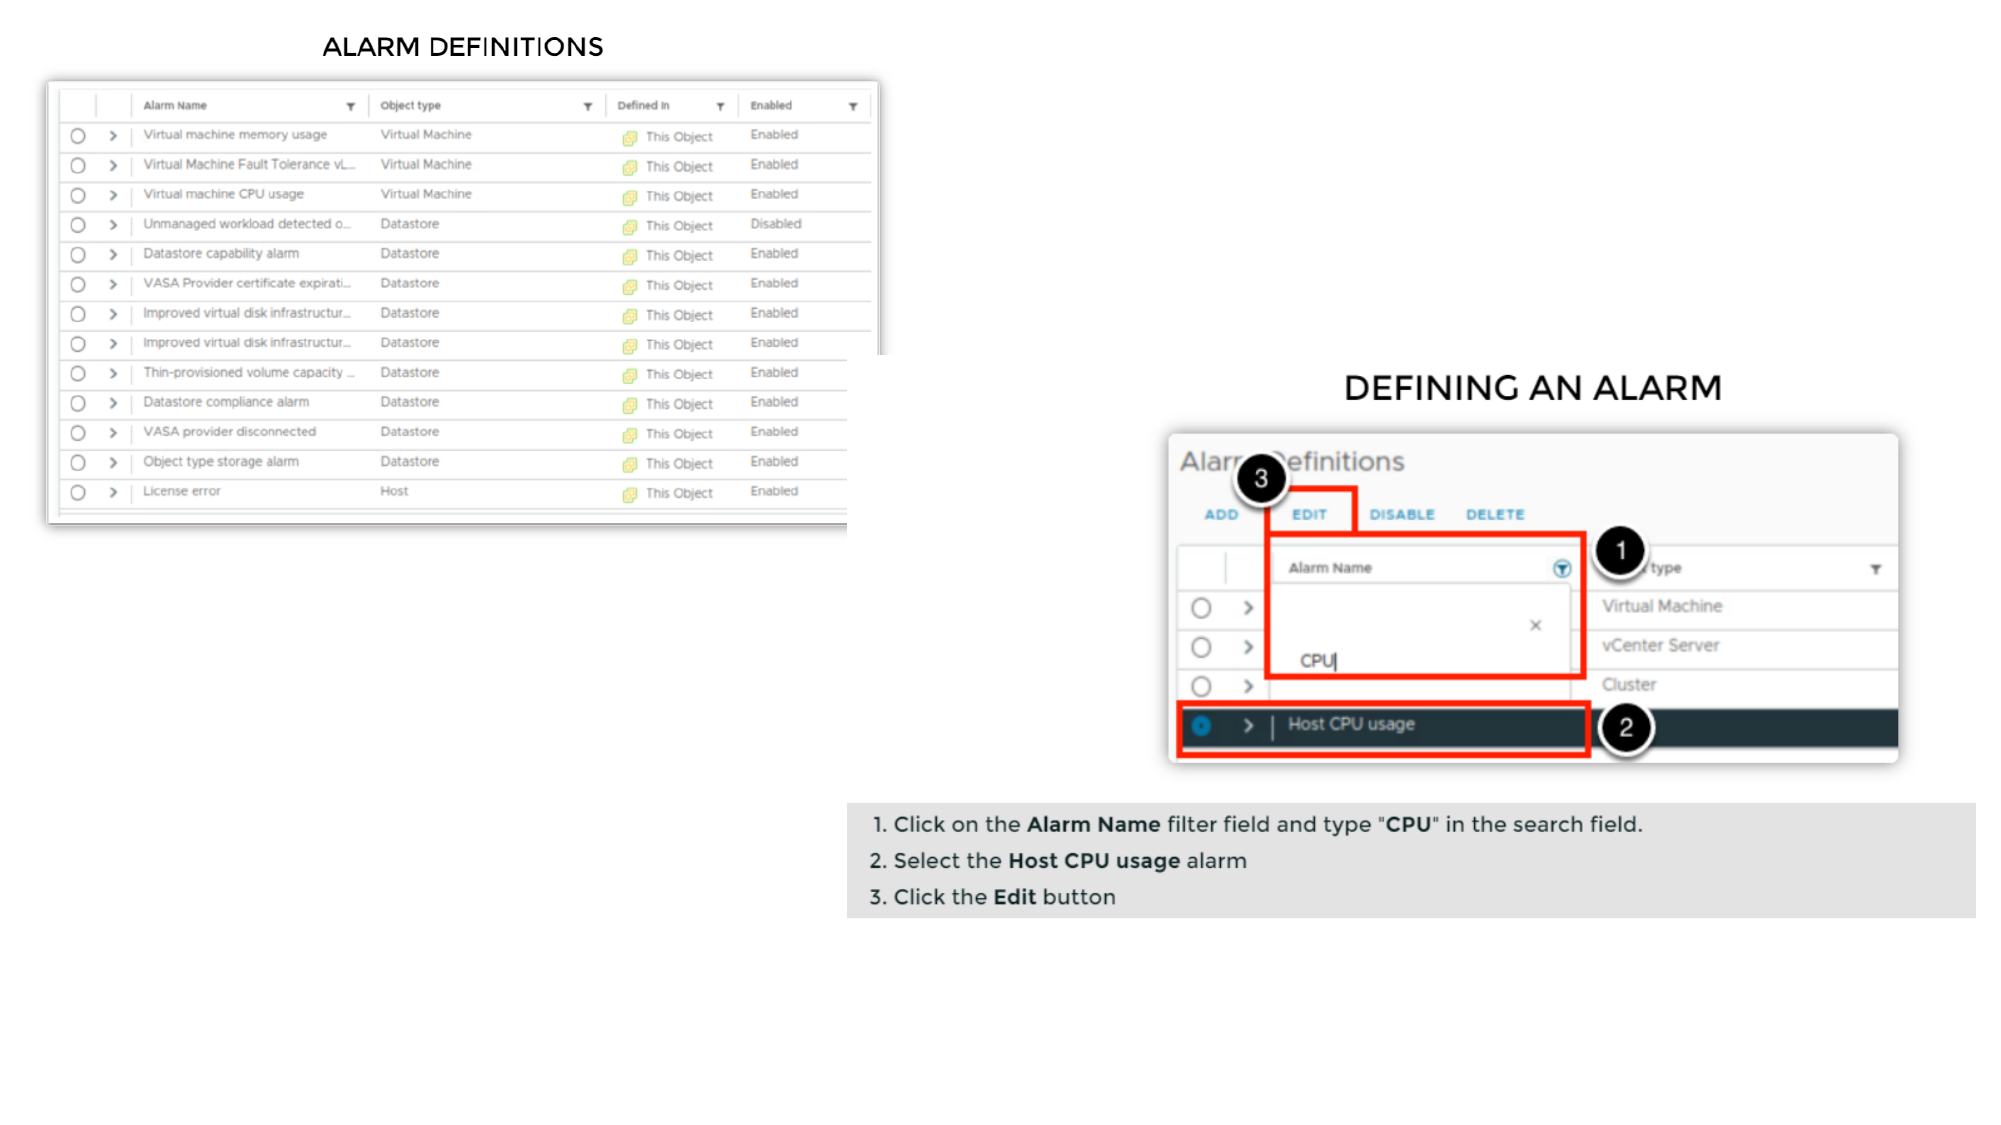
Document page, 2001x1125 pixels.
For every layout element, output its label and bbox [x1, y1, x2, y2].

picture [0, 24, 1976, 932]
